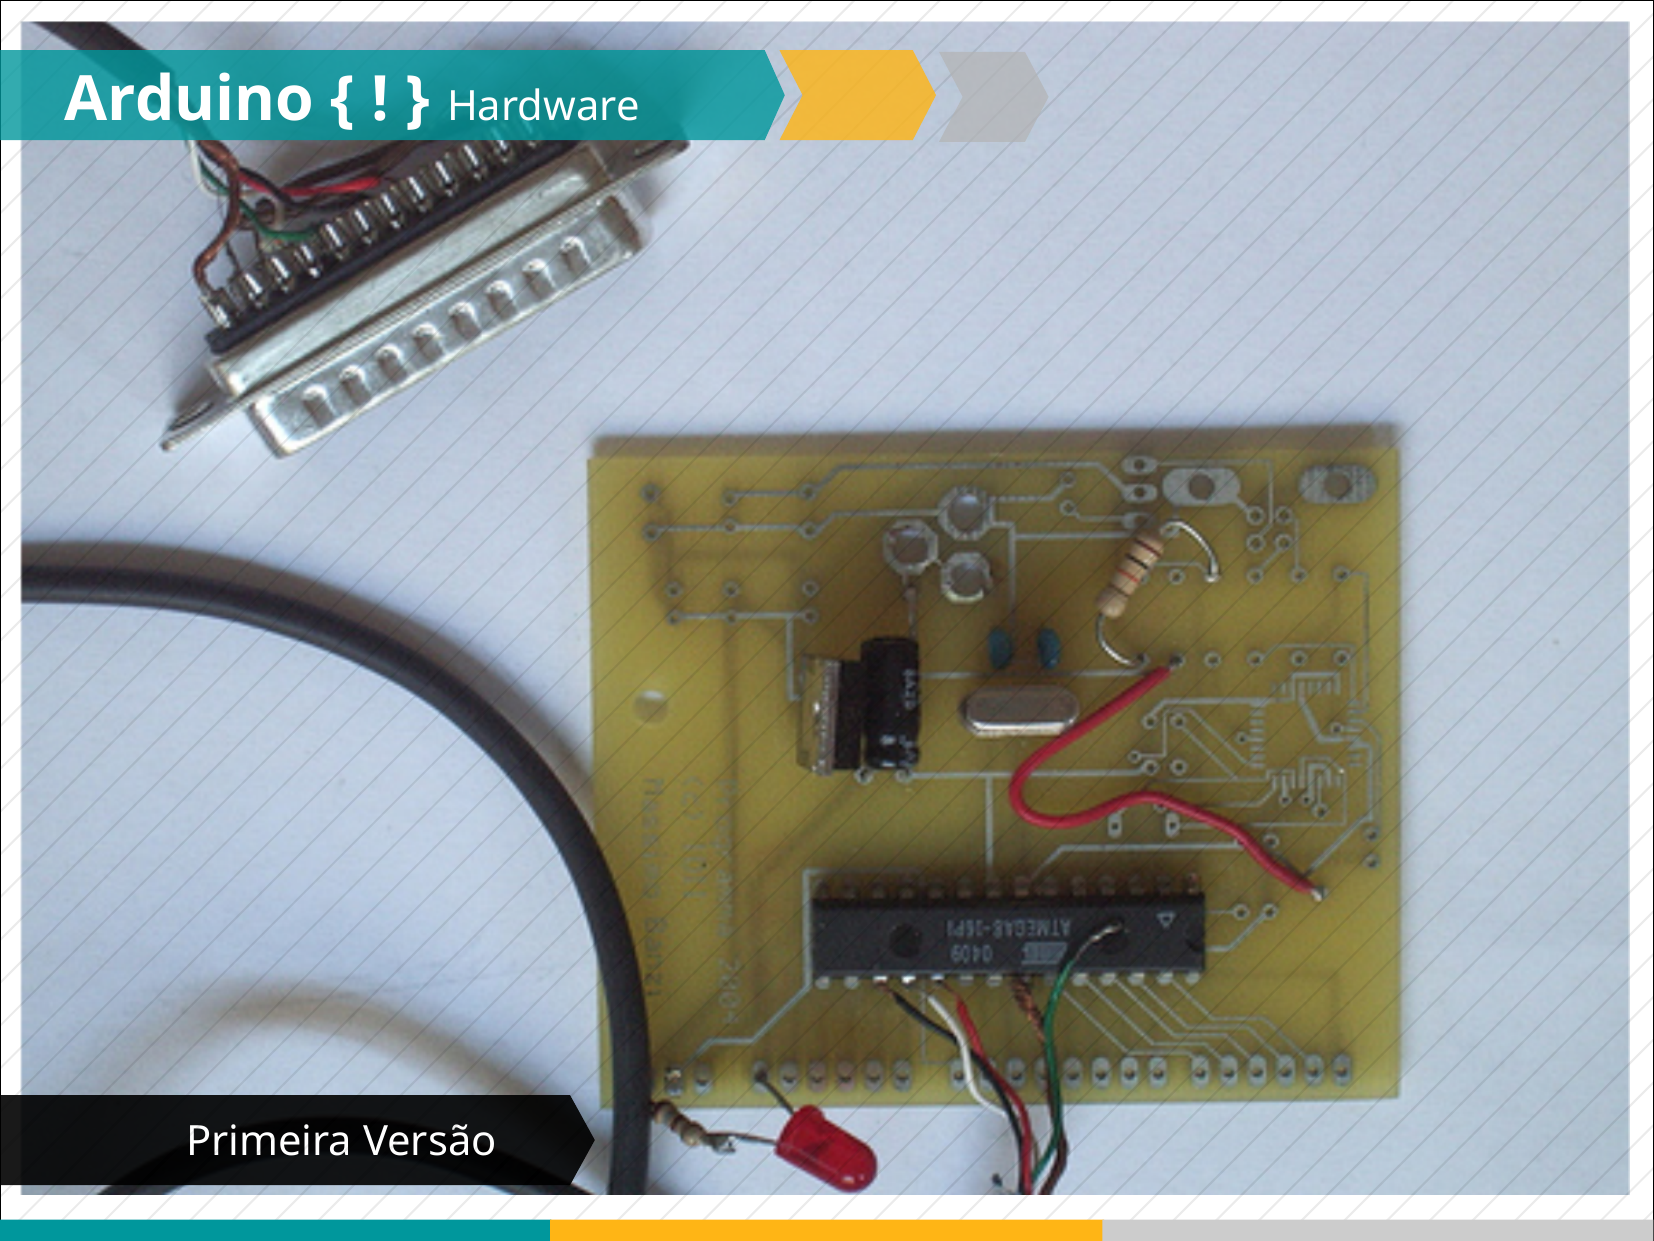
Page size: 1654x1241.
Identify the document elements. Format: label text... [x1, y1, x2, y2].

text_box Arduino { ! } Hardware [50, 32, 670, 144]
text_box [0, 0, 1654, 1241]
